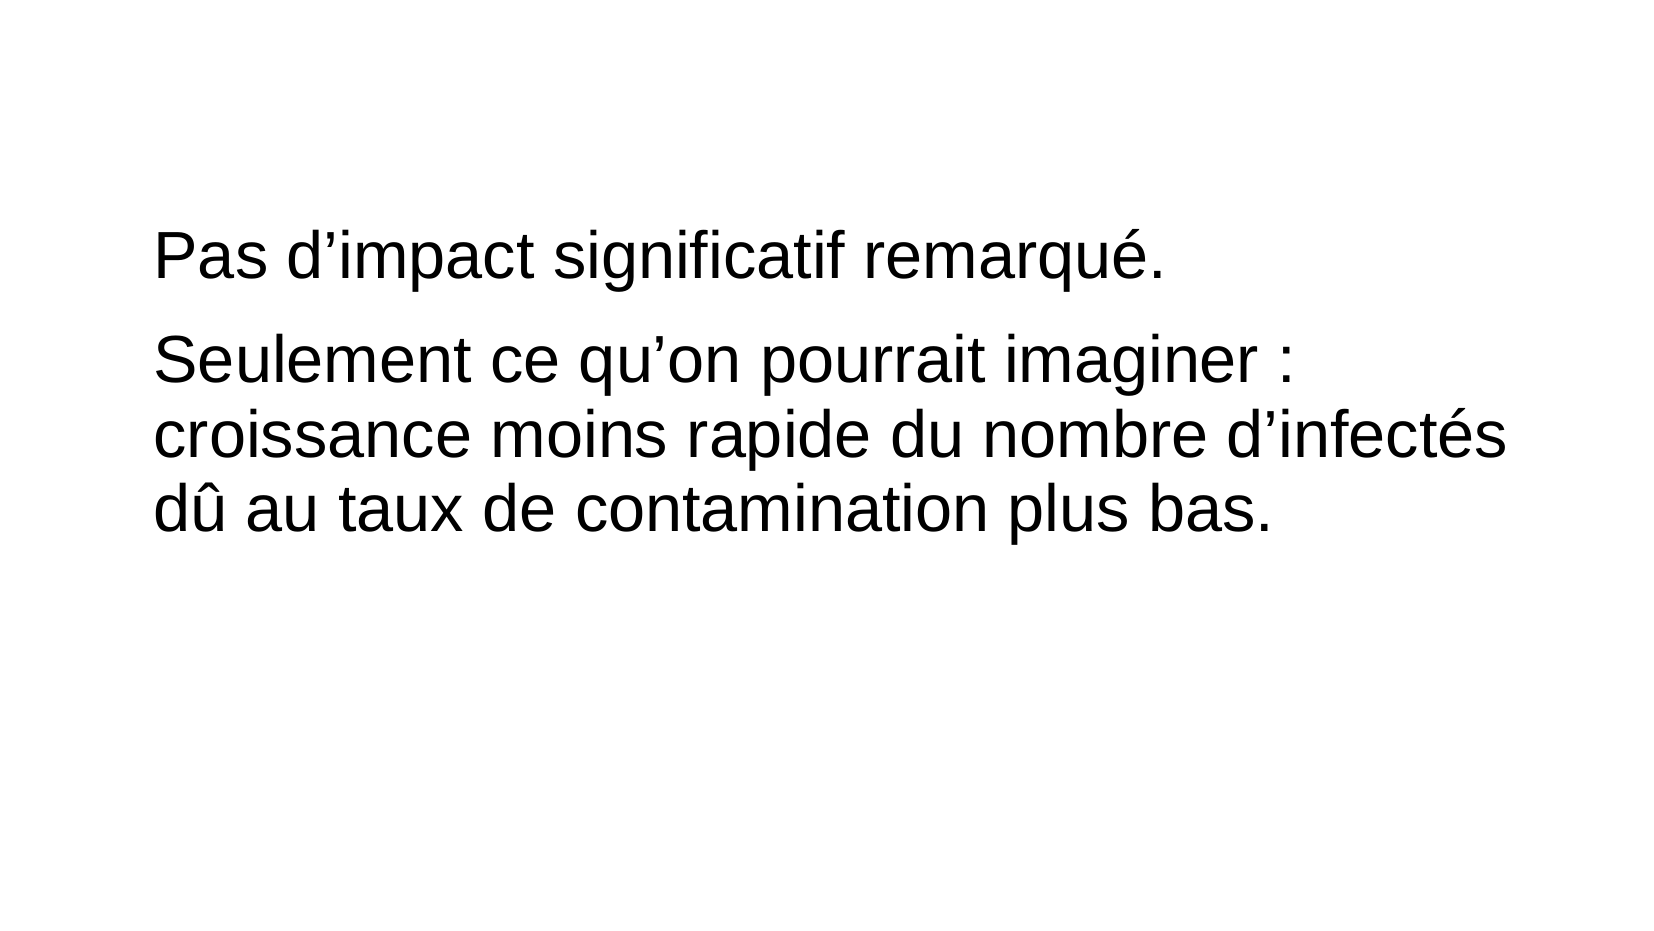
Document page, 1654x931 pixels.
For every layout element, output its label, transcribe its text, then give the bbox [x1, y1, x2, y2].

list Pas d’impact significatif remarqué. Seulement ce qu’on pourrait imaginer : croissance moins rapide du nombre d’infectés dû au taux de contamination plus bas. [82, 217, 1571, 758]
